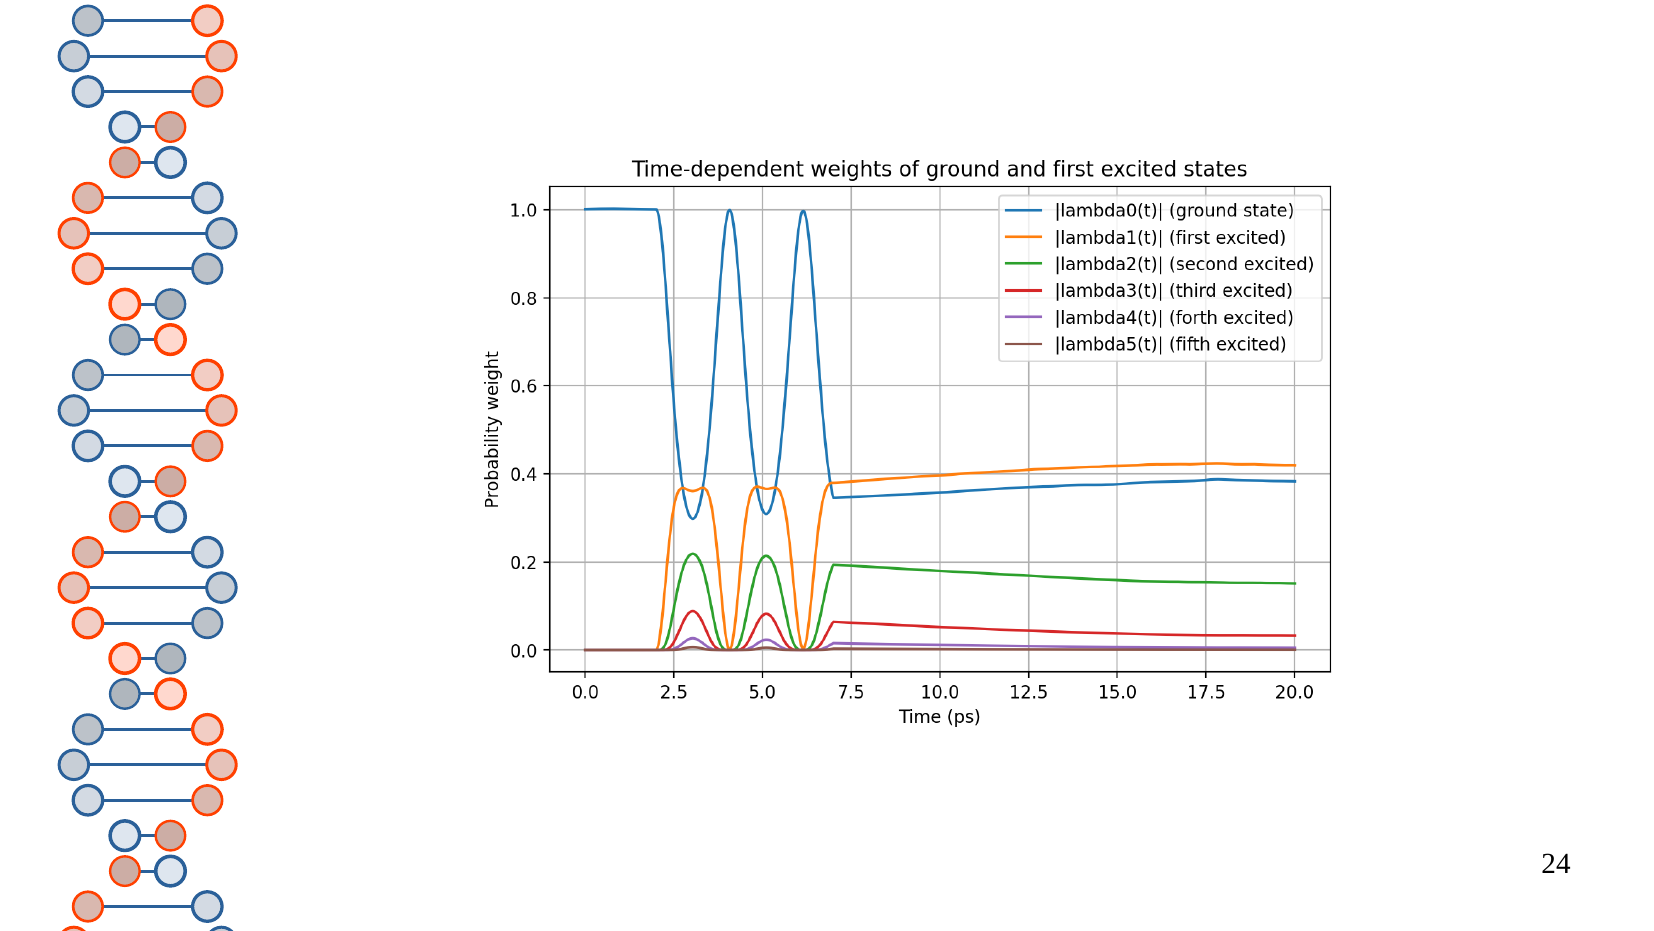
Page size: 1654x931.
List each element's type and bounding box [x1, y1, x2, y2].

picture [472, 147, 1342, 739]
